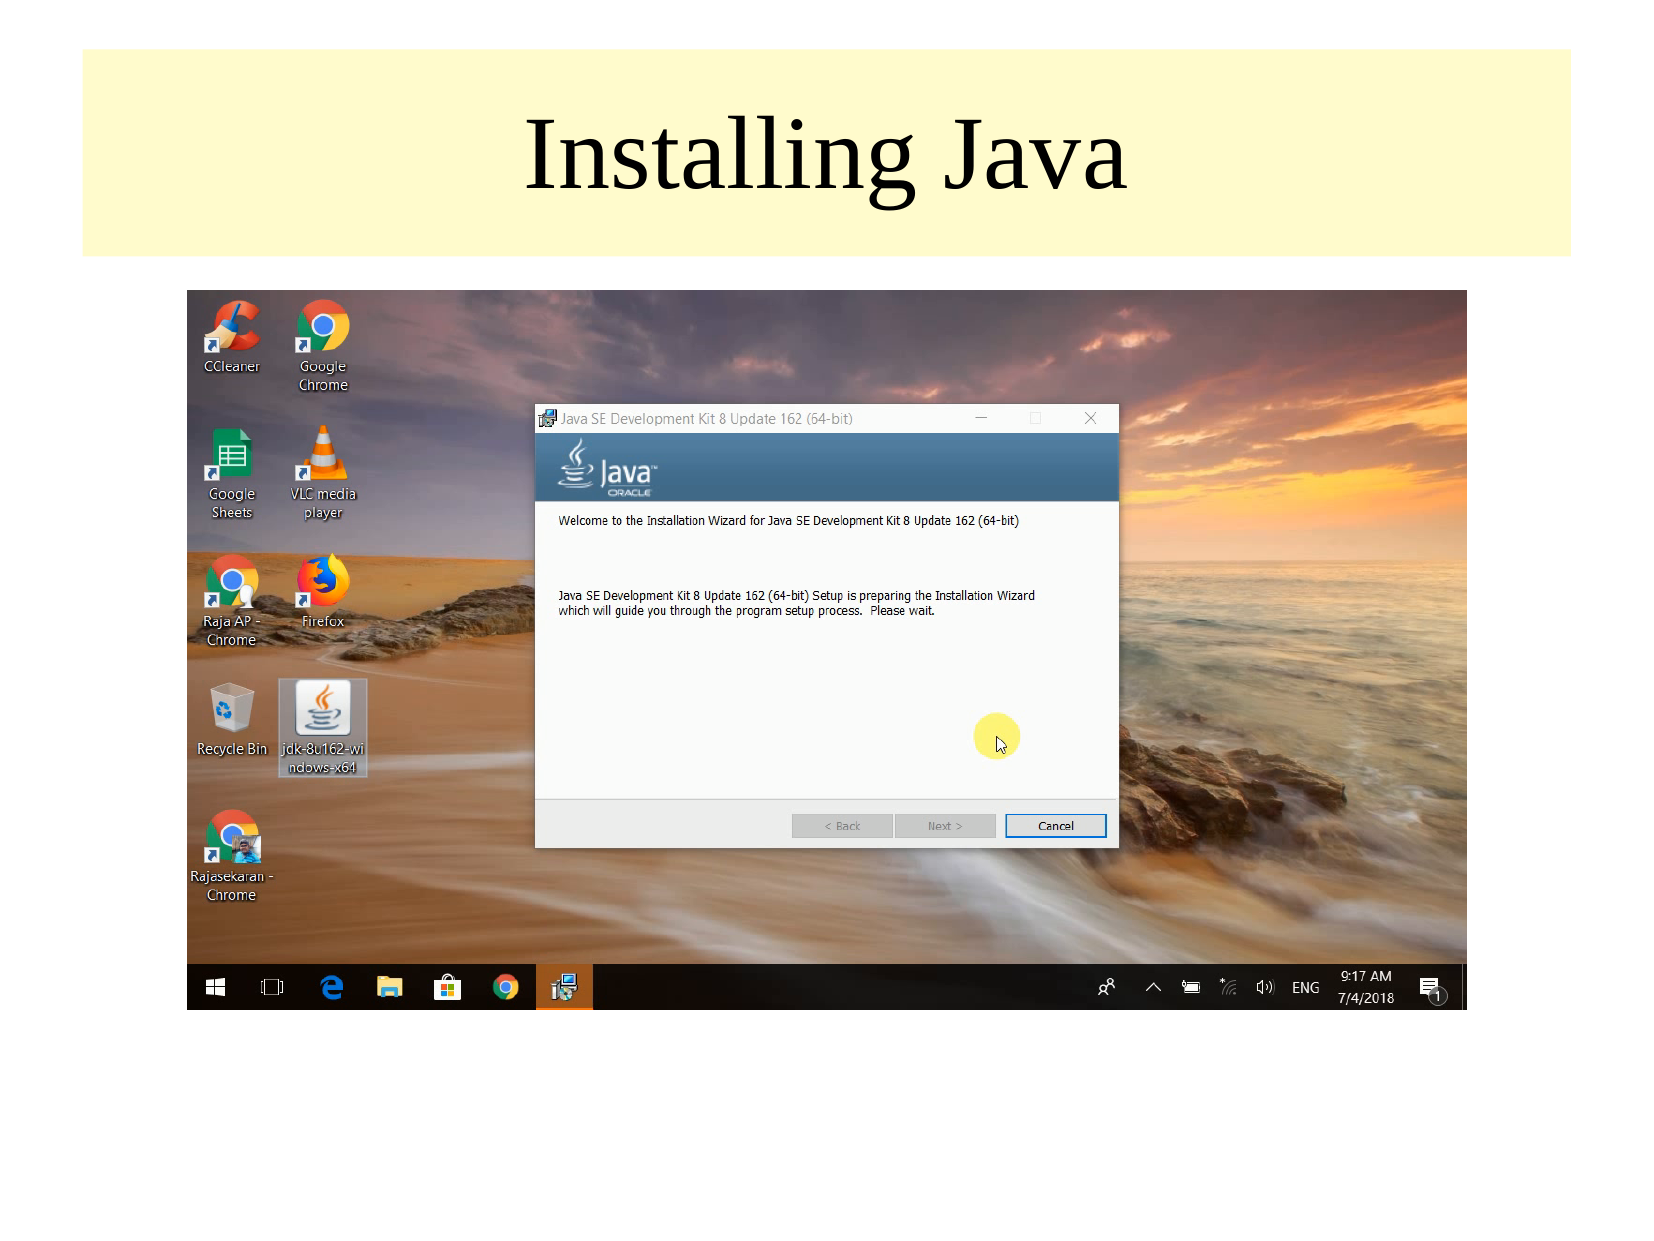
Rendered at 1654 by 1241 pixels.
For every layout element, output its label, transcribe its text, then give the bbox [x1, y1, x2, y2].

picture [187, 290, 1467, 1010]
title Installing Java [82, 49, 1571, 257]
